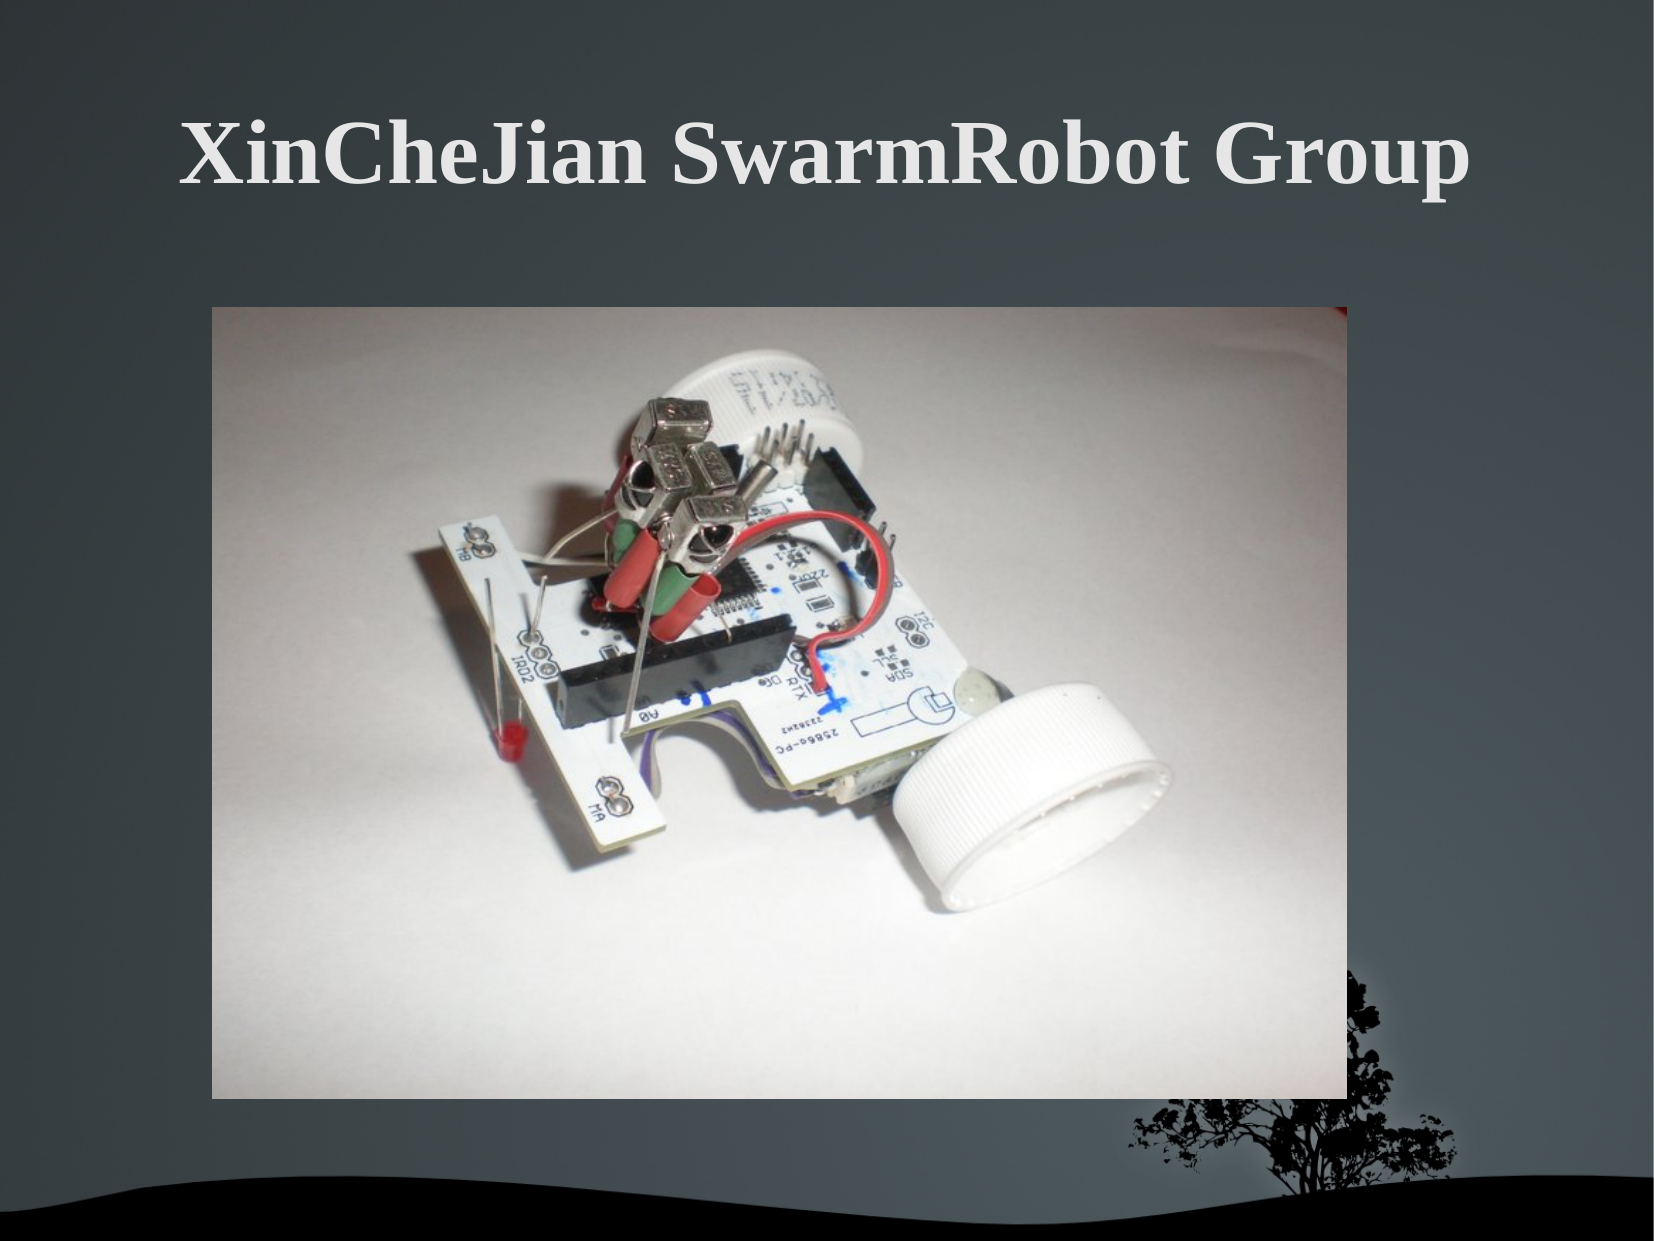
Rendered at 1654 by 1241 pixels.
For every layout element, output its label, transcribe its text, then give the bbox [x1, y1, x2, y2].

title XinCheJian SwarmRobot Group [82, 49, 1571, 257]
picture [0, 0, 1654, 1241]
list [82, 290, 1571, 1109]
